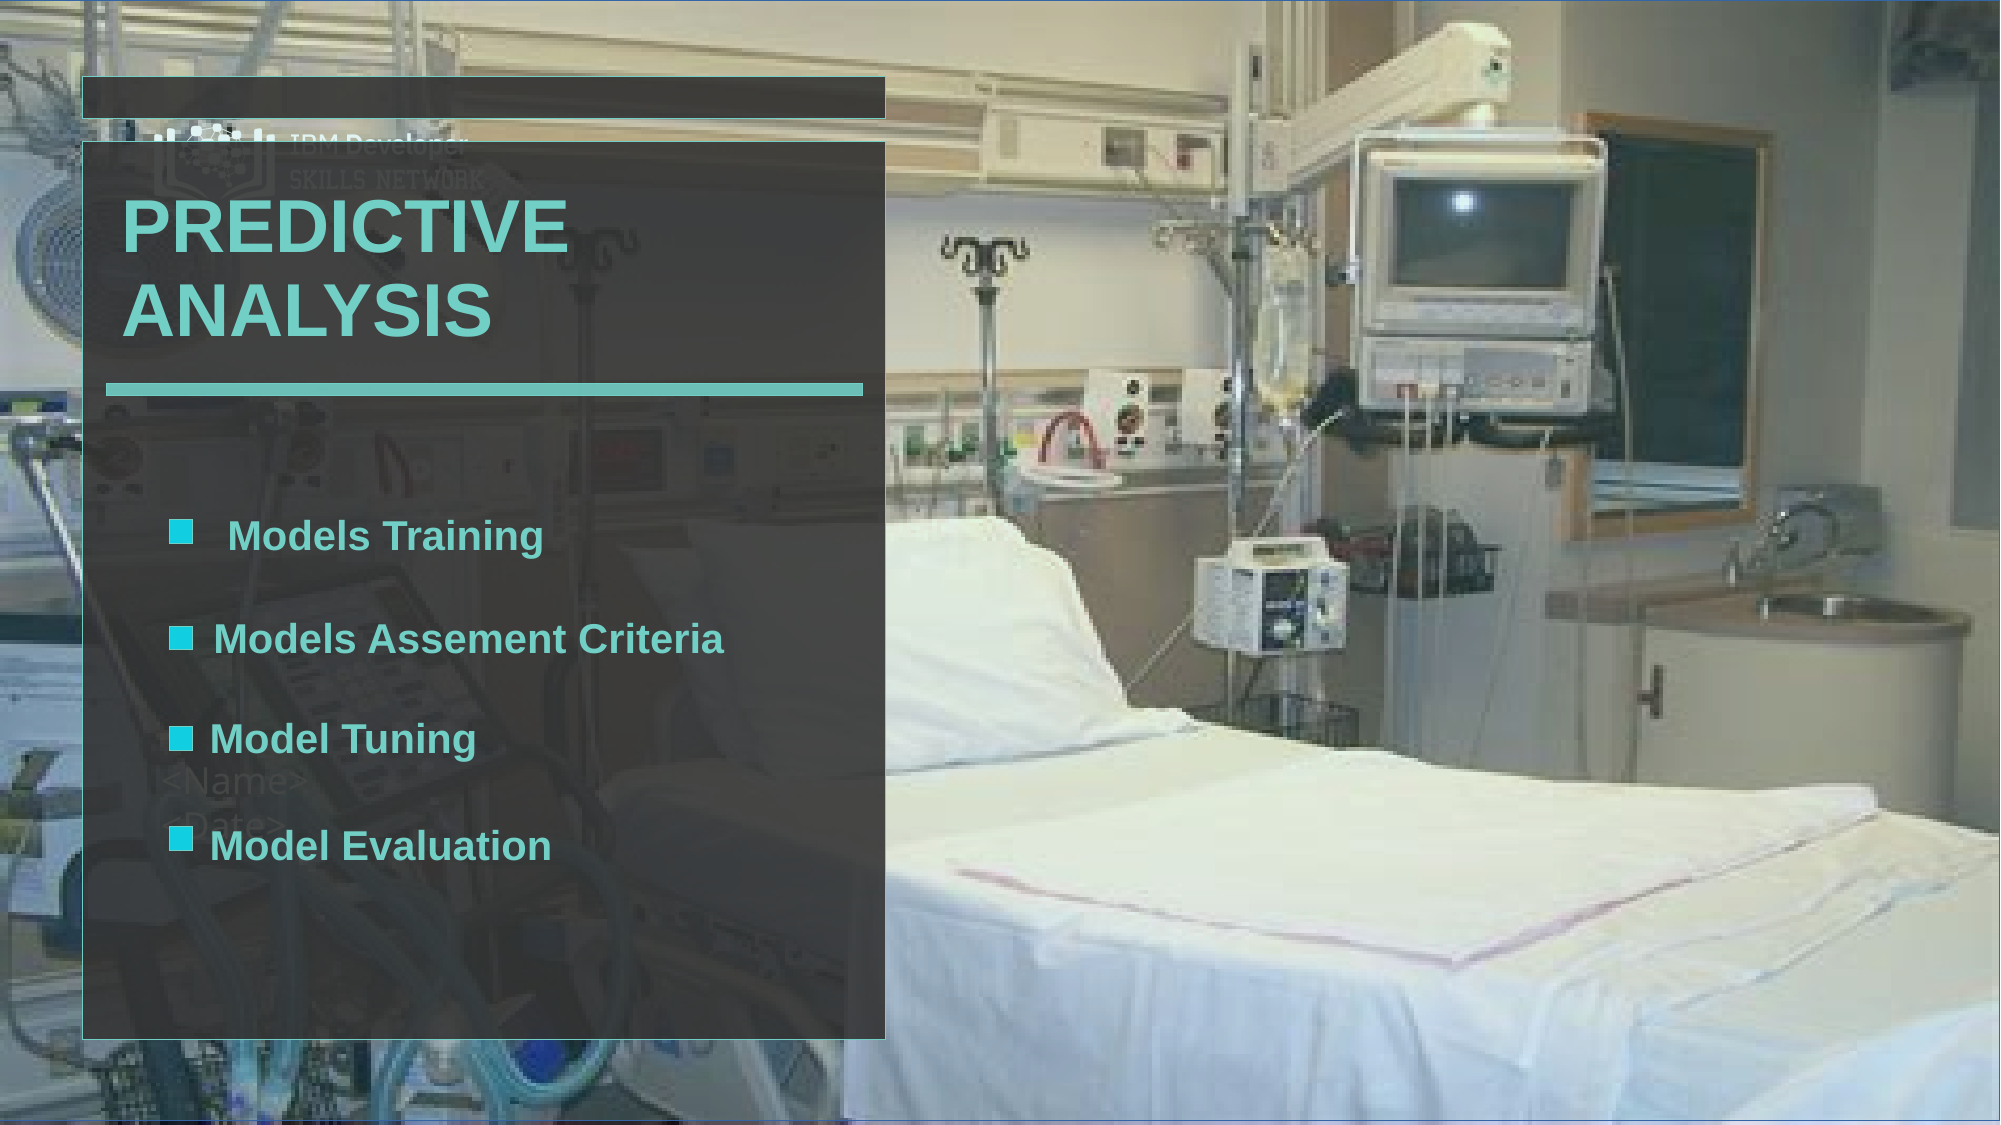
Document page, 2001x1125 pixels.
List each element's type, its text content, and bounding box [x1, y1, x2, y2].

text_box [0, 0, 2000, 1121]
text_box PREDICTIVE ANALYSIS [106, 177, 768, 361]
text_box Models Training [212, 505, 788, 567]
text_box Model Tuning [194, 708, 770, 771]
text_box Models Assement Criteria [198, 608, 774, 691]
text_box Model Evaluation [194, 815, 770, 877]
picture [0, 1121, 2000, 1125]
